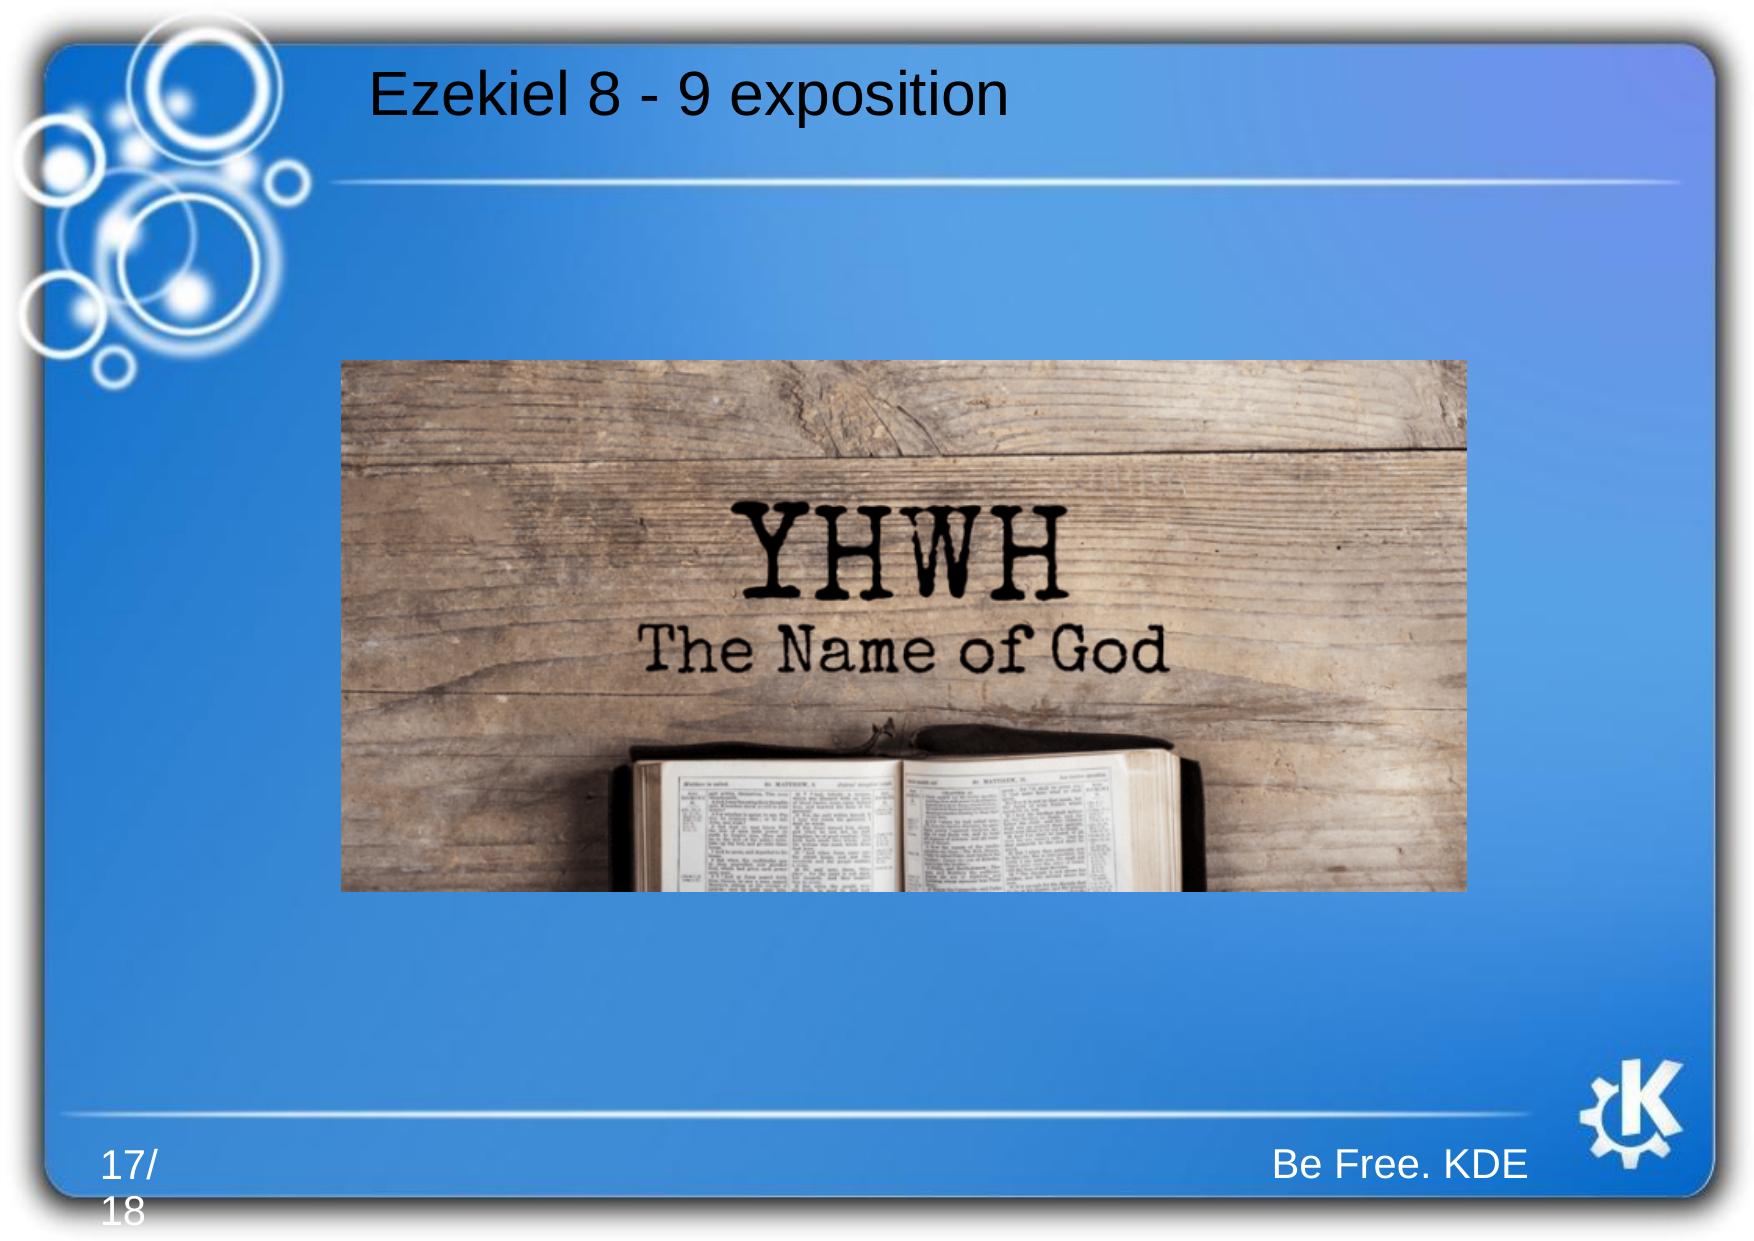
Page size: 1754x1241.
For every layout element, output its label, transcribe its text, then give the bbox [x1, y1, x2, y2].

title Ezekiel 8 - 9 exposition [354, 51, 1653, 176]
picture [0, 0, 1754, 1241]
